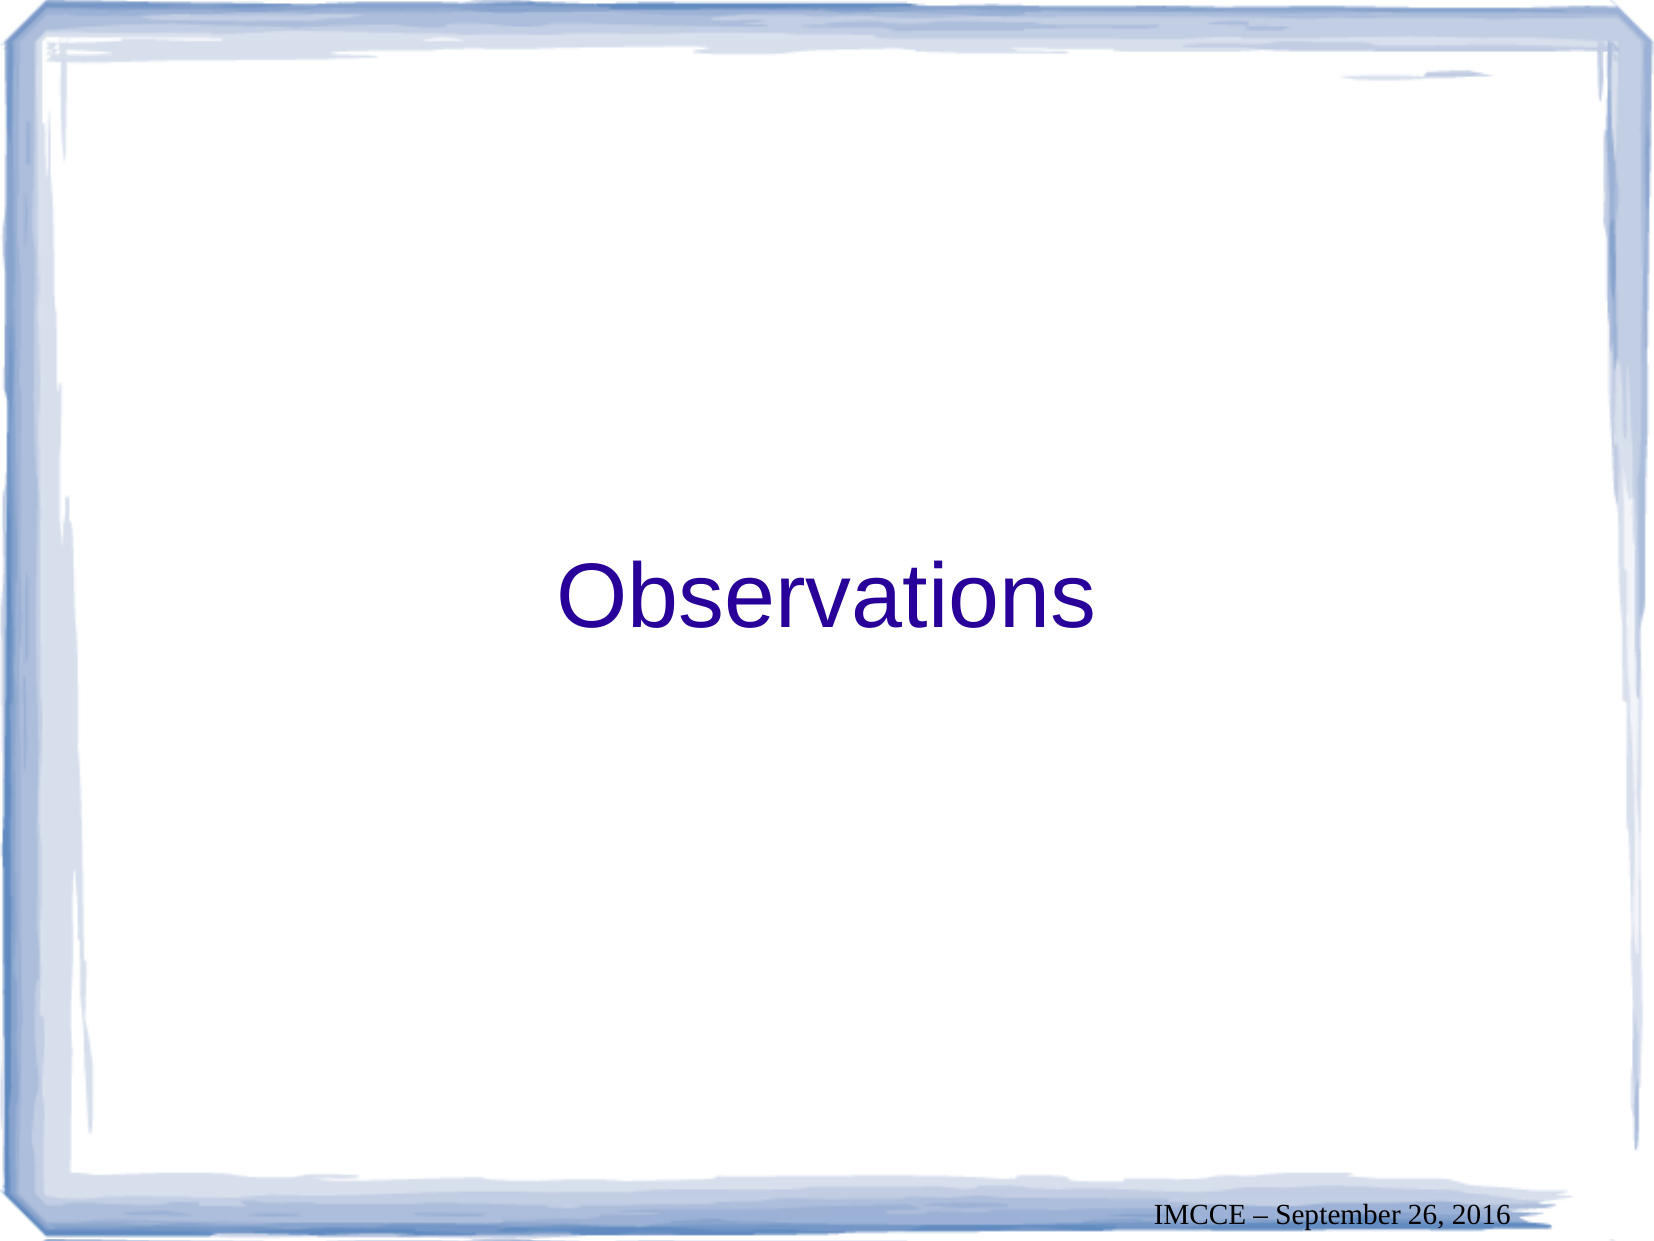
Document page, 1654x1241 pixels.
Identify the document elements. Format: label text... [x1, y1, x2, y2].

title Observations [82, 492, 1571, 700]
picture [0, 0, 1654, 1241]
